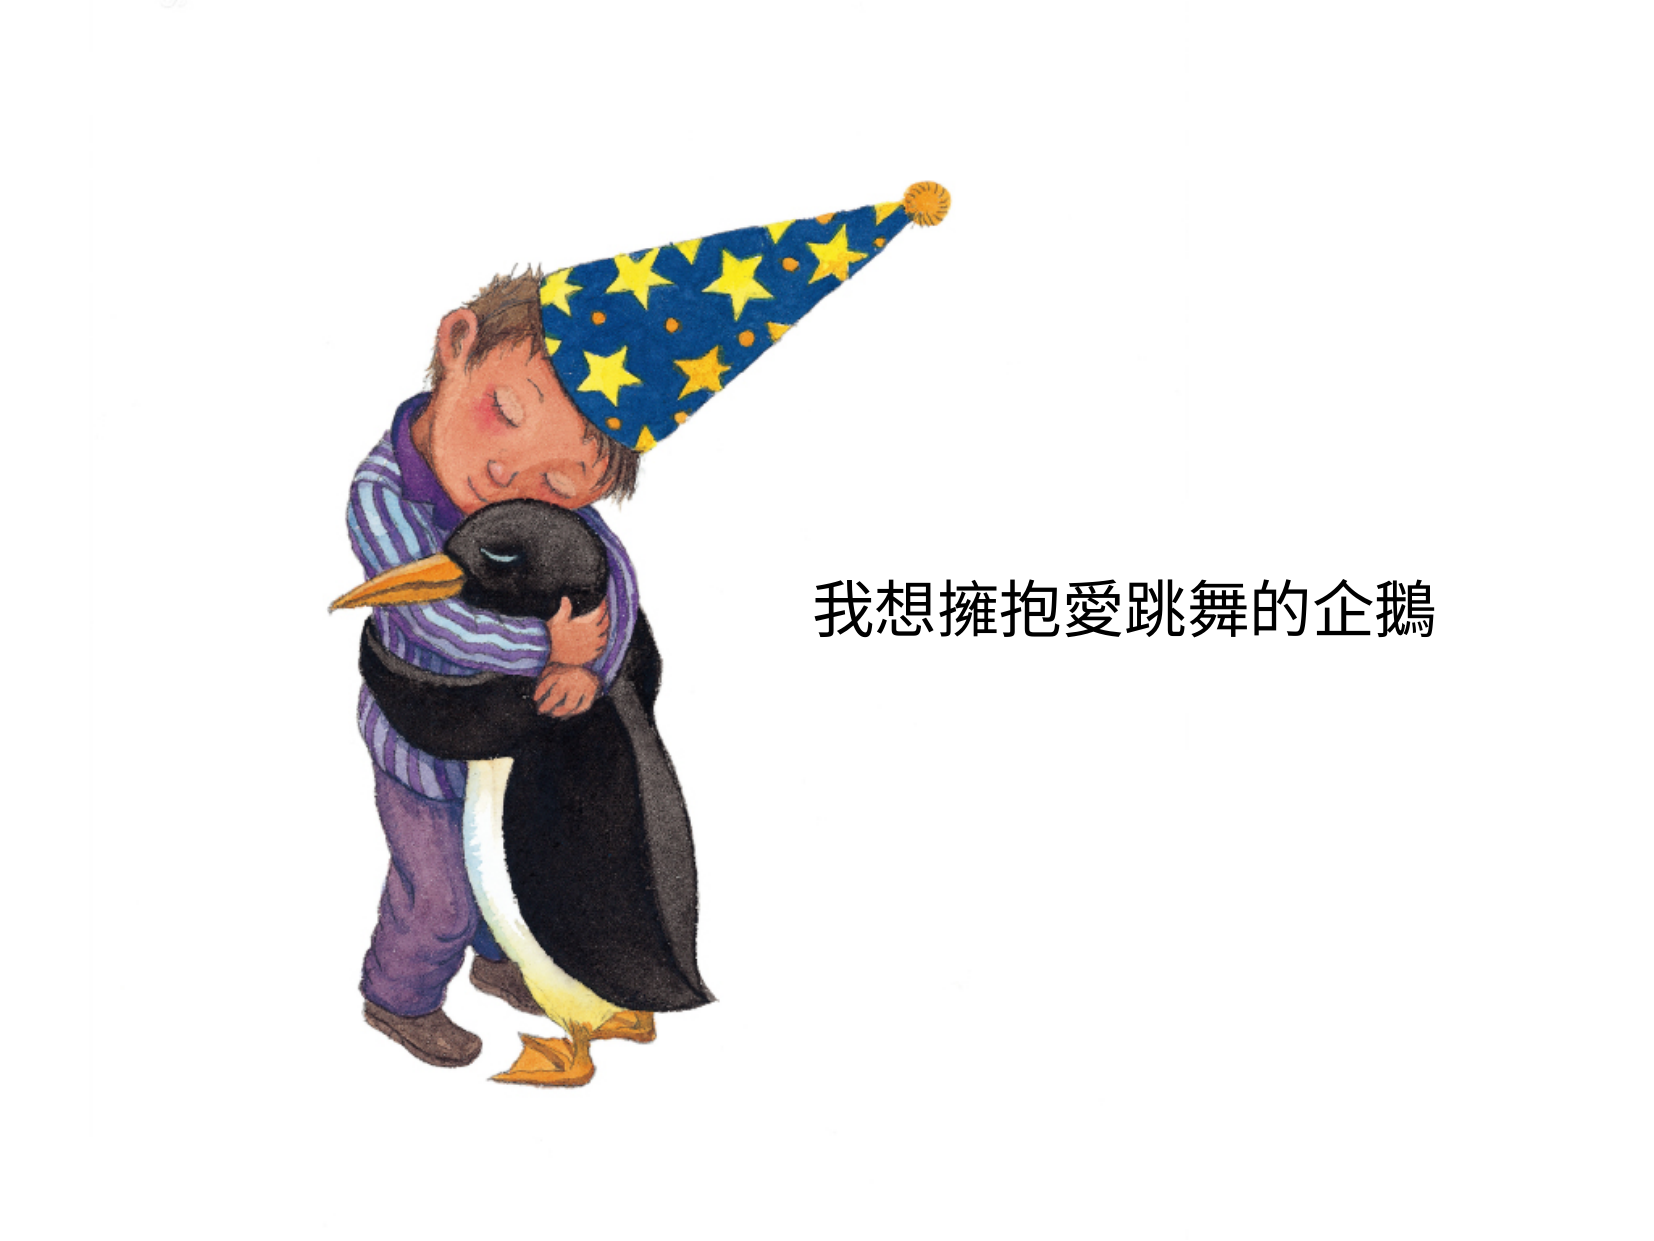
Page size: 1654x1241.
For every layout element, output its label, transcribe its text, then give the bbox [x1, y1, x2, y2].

title 我想擁抱愛跳舞的企鵝 [779, 501, 1471, 709]
picture [0, 0, 1653, 1240]
